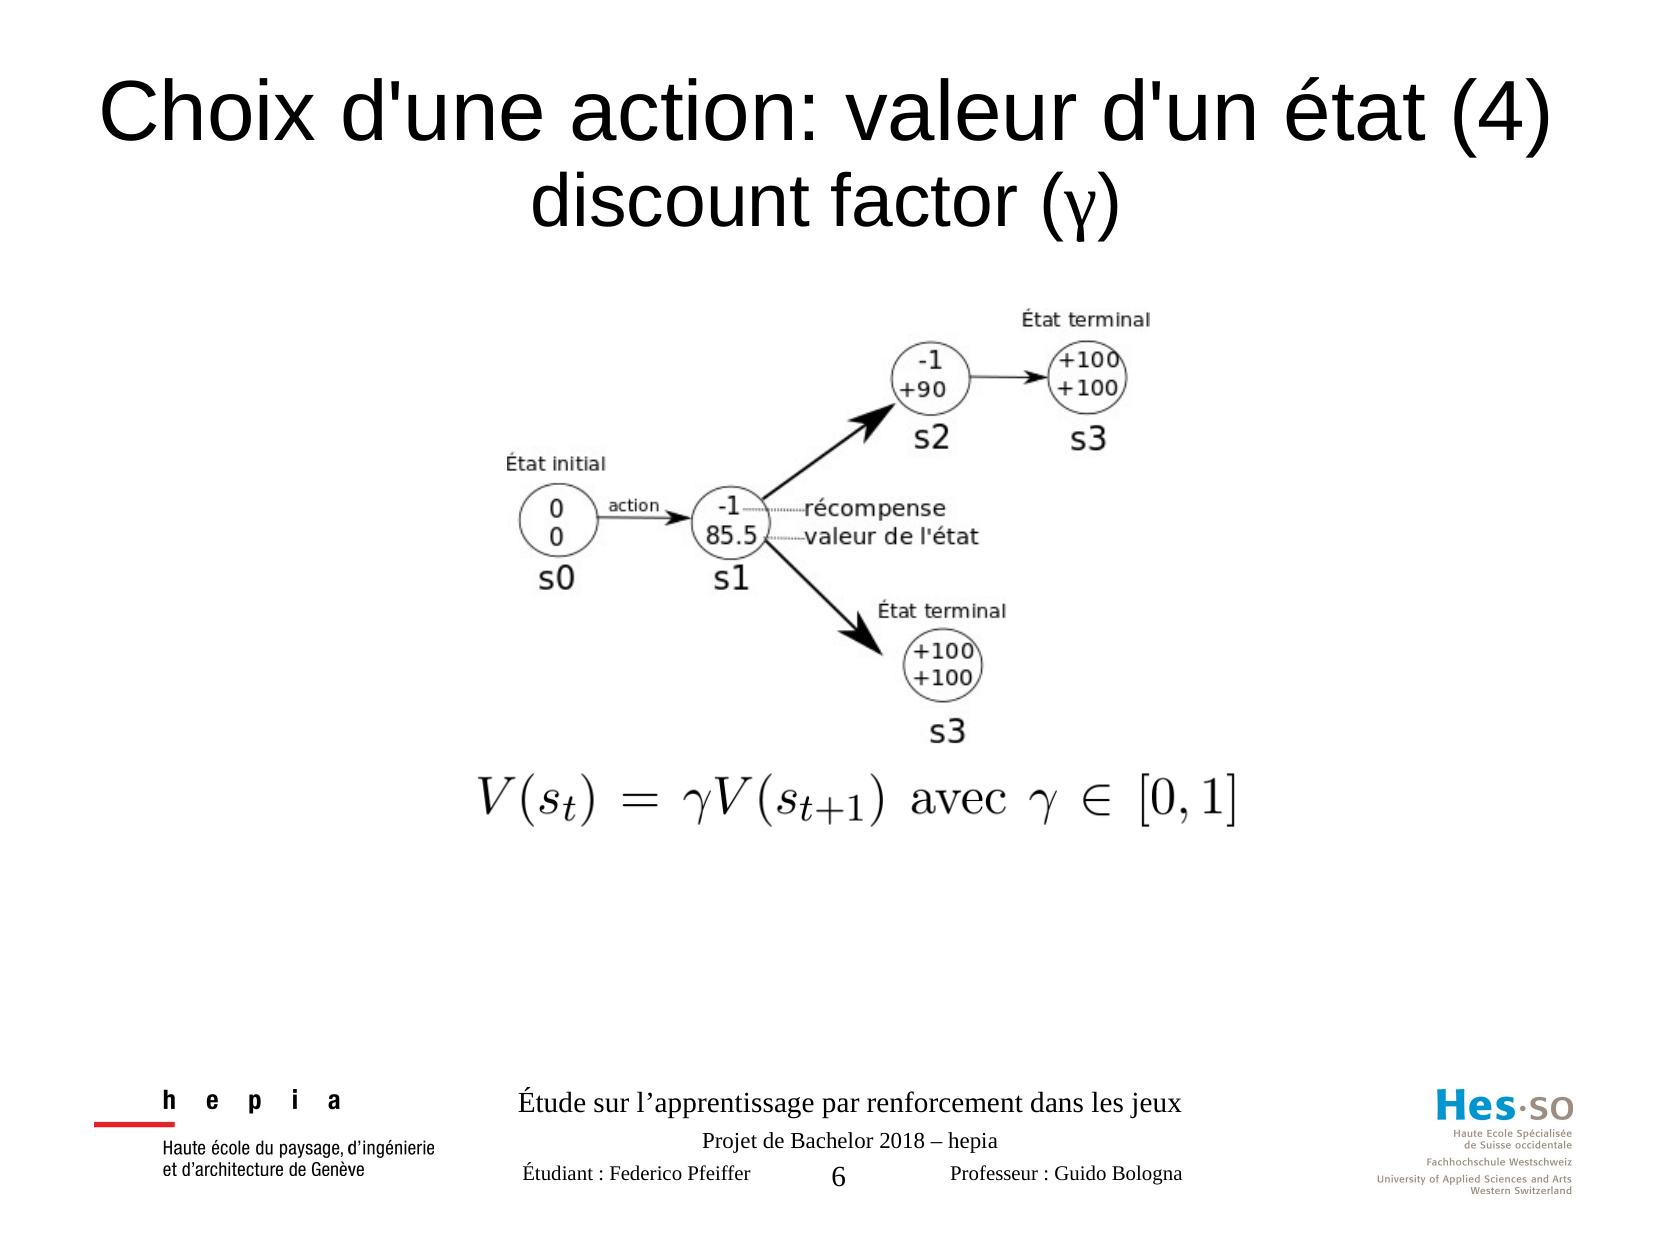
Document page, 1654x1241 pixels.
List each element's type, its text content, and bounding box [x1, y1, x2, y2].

picture [460, 763, 1241, 839]
picture [1370, 1089, 1573, 1194]
picture [507, 308, 1150, 745]
picture [94, 1089, 434, 1176]
title Choix d'une action: valeur d'un état (4) discount factor (γ) [82, 49, 1571, 257]
picture [1446, 1089, 1456, 1101]
